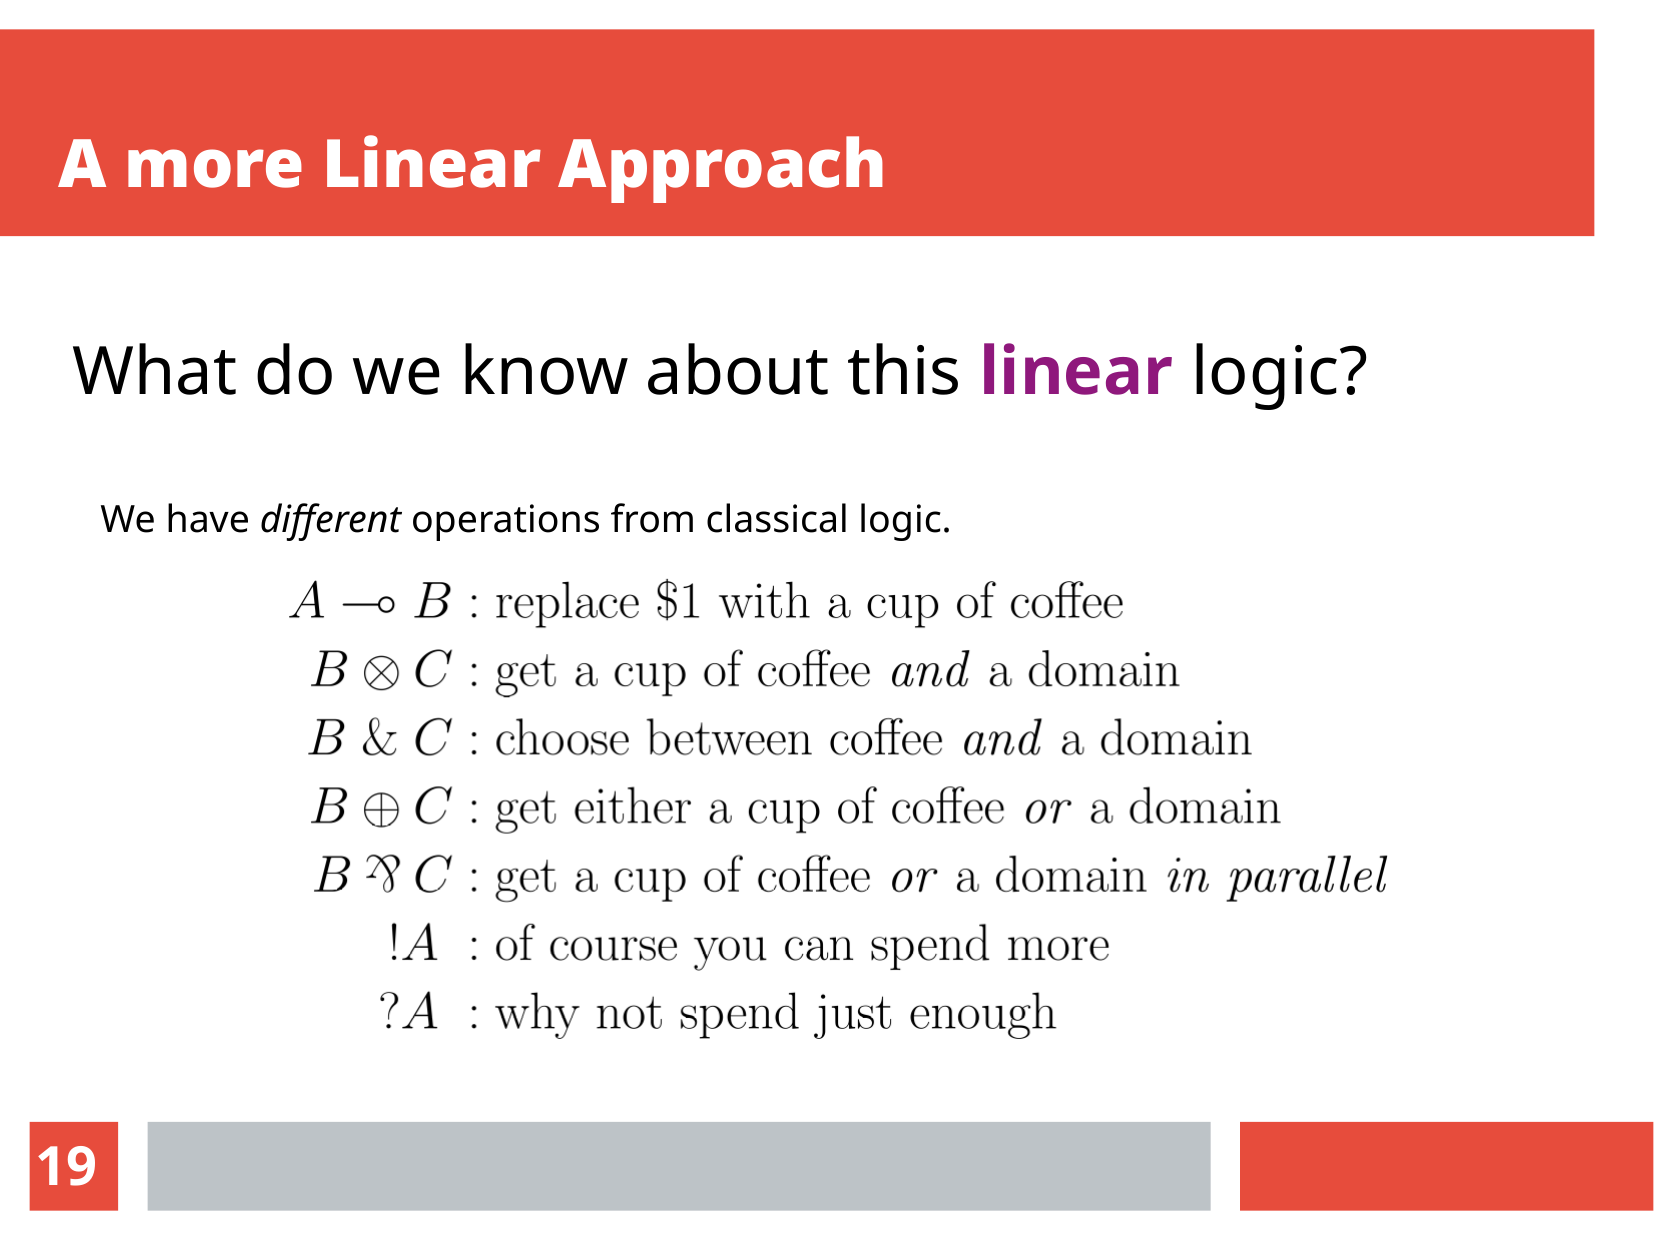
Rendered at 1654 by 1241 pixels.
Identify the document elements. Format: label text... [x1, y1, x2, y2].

text_box What do we know about this linear logic? [57, 315, 1490, 409]
text_box 19 [20, 1119, 254, 1210]
text_box We have different operations from classical logic. [85, 485, 1044, 544]
picture [277, 568, 1399, 1052]
title A more Linear Approach [59, 58, 1595, 207]
